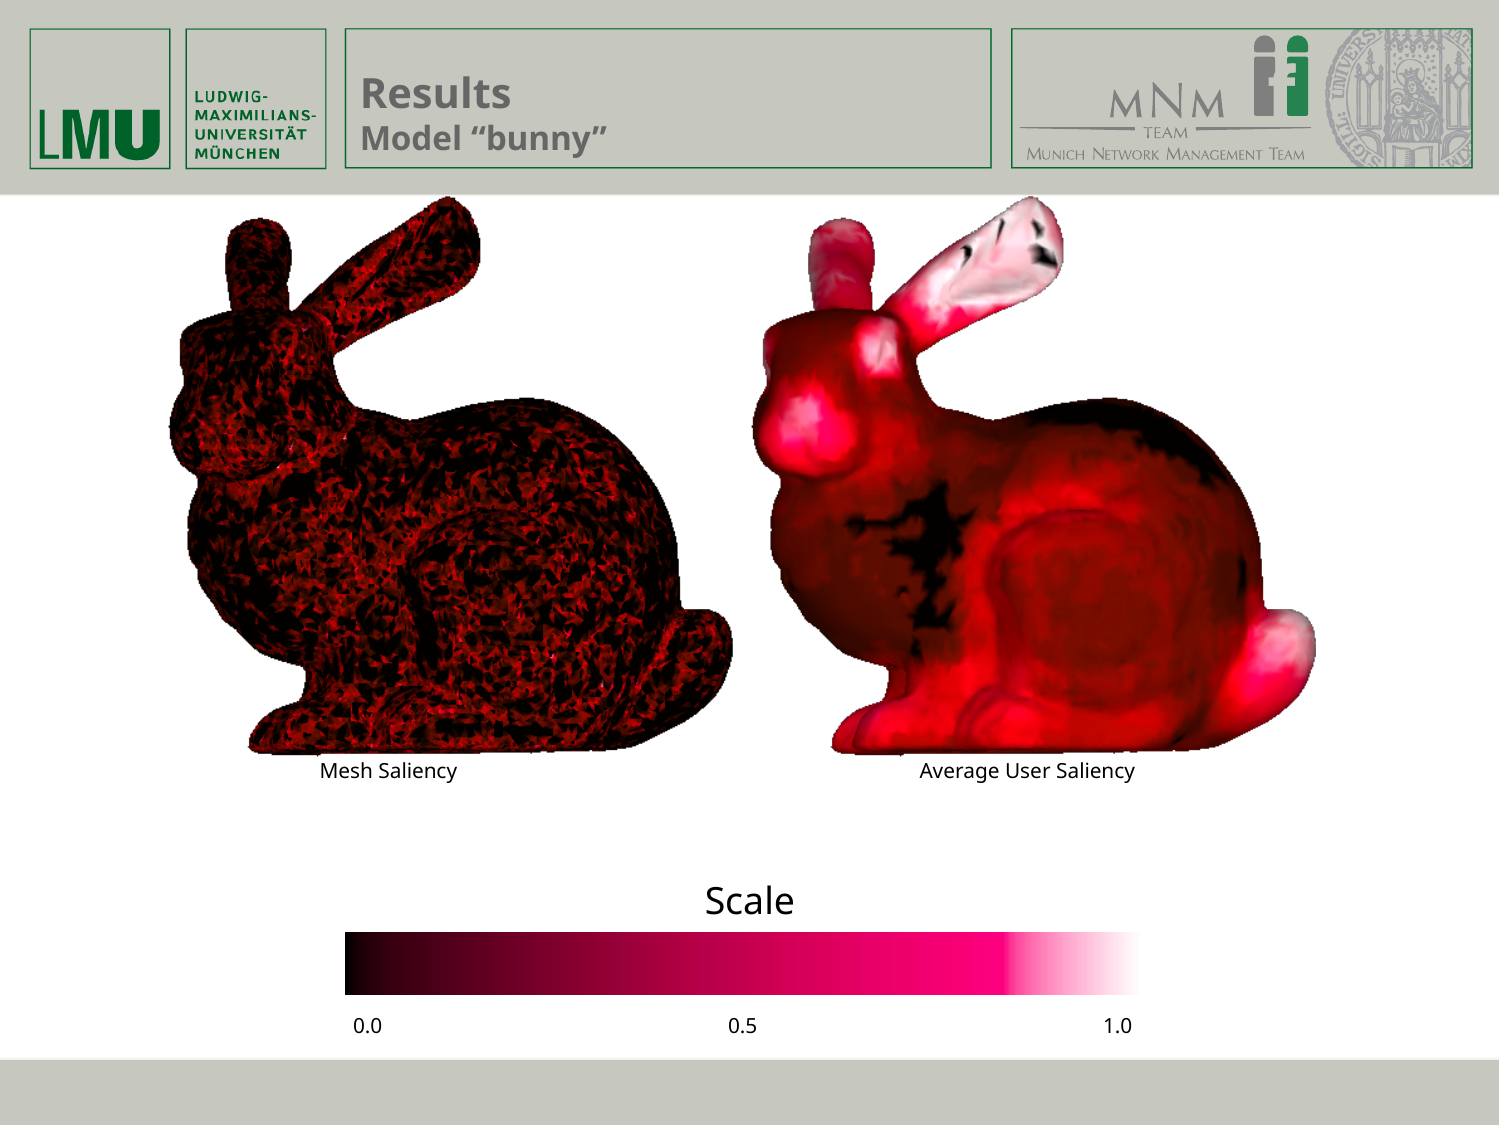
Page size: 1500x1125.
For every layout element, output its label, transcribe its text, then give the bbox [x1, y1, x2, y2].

picture [0, 0, 1499, 759]
text_box Mesh Saliency Average User Saliency [30, 750, 1425, 811]
text_box Results Model “bunny” [345, 59, 986, 165]
text_box 0.0 0.5 1.0 [255, 1005, 1231, 1051]
text_box Scale [345, 870, 1156, 933]
picture [345, 933, 1141, 995]
picture [0, 1058, 1499, 1125]
